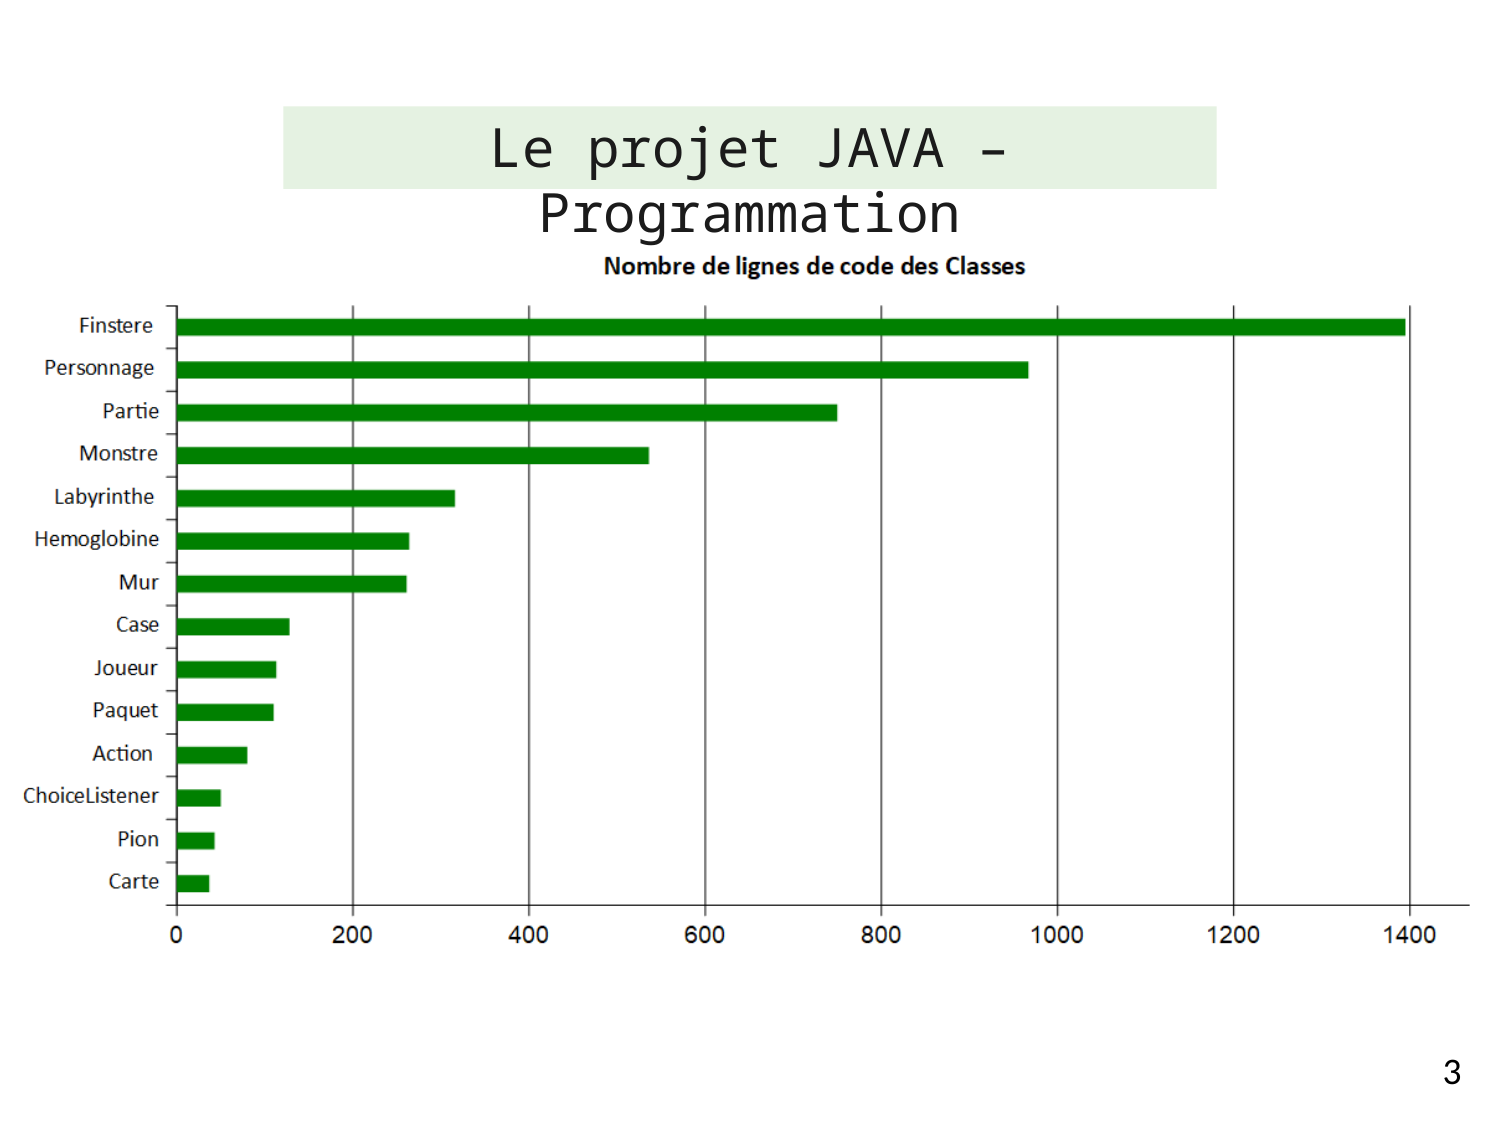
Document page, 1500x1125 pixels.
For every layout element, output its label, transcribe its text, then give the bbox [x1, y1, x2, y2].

text_box Le projet JAVA – Programmation [283, 106, 1217, 189]
text_box <numéro> [1287, 1039, 1477, 1100]
picture [11, 238, 1470, 946]
